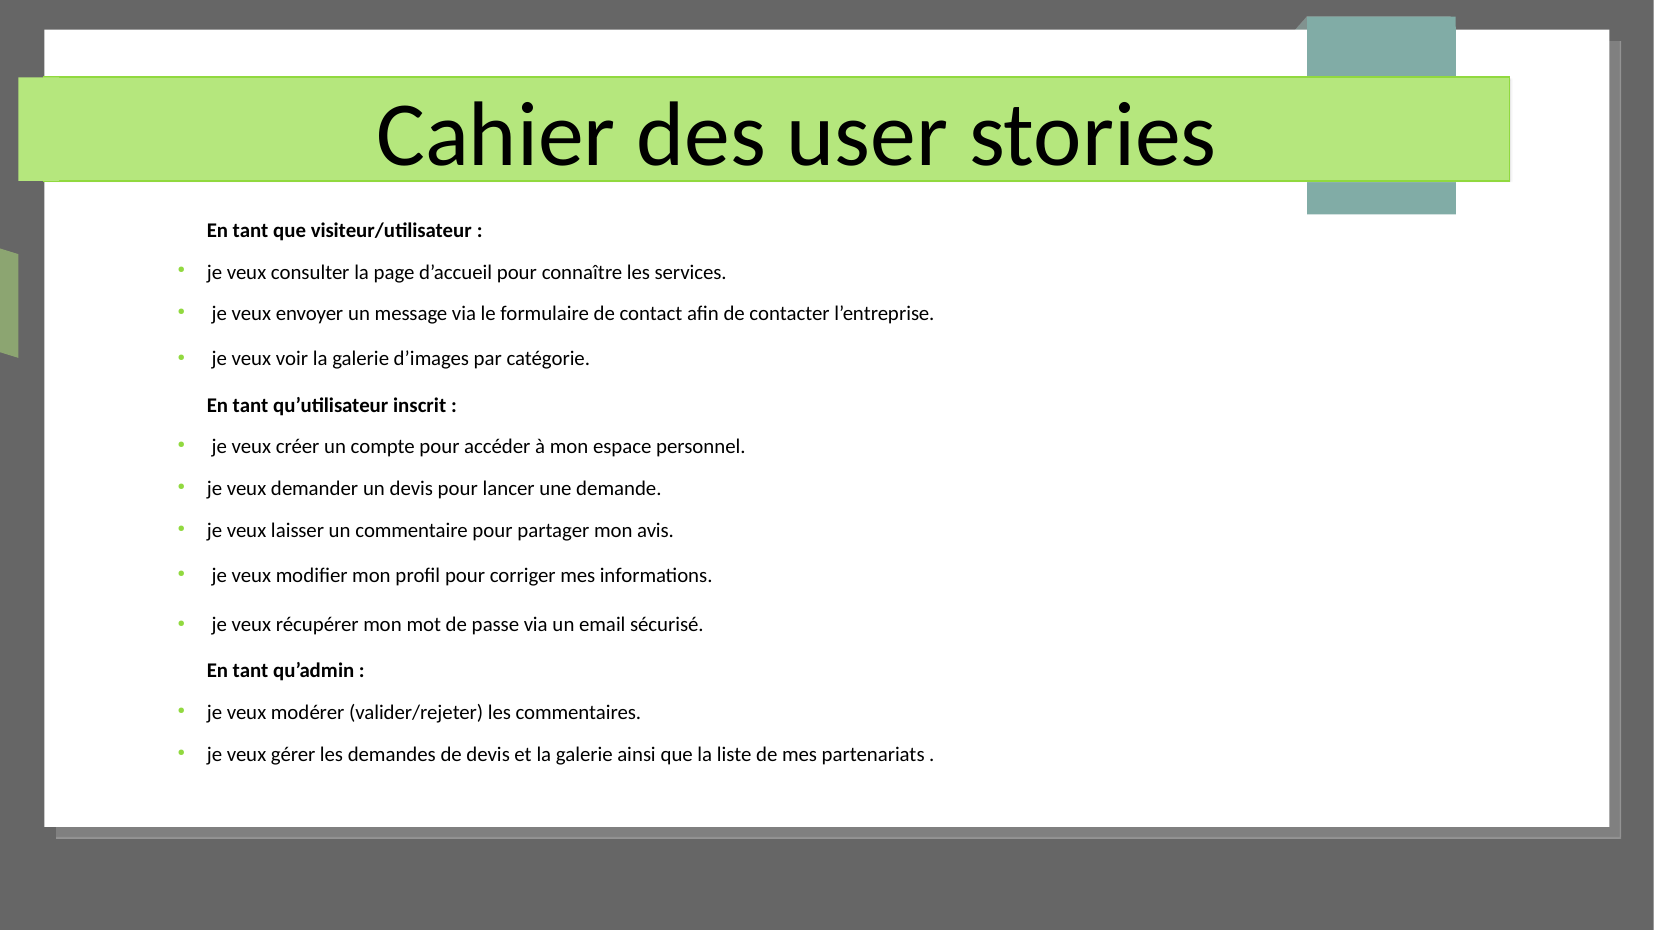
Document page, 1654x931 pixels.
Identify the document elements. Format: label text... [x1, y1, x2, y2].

list En tant que visiteur/utilisateur : je veux consulter la page d’accueil pour connaître les services. je veux envoyer un message via le formulaire de contact afin de contacter l’entreprise. je veux voir la galerie d’images par catégorie. En tant qu’utilisateur inscrit : je veux créer un compte pour accéder à mon espace personnel. je veux demander un devis pour lancer une demande. je veux laisser un commentaire pour partager mon avis. je veux modifier mon profil pour corriger mes informations. je veux récupérer mon mot de passe via un email sécurisé. En tant qu’admin : je veux modérer (valider/rejeter) les commentaires. je veux gérer les demandes de devis et la galerie ainsi que la liste de mes partenariats . [88, 221, 1565, 813]
title Cahier des user stories [88, 73, 1506, 178]
